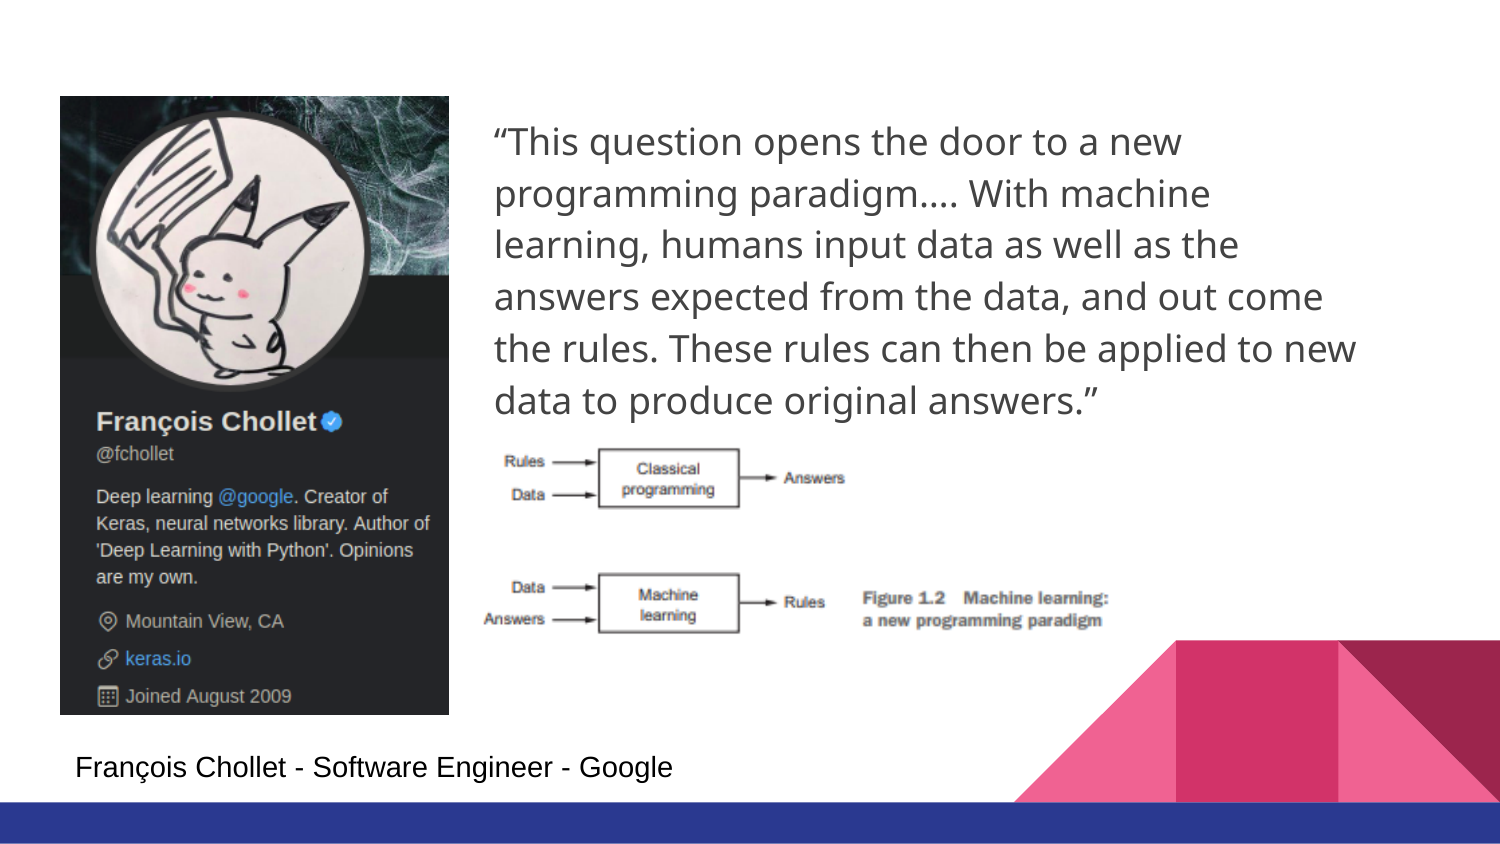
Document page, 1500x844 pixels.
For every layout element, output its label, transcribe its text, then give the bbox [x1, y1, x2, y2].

list “This question opens the door to a new programming paradigm…. With machine learning, humans input data as well as the answers expected from the data, and out come the rules. These rules can then be applied to new data to produce original answers.” [478, 96, 1387, 715]
picture [60, 96, 449, 715]
text_box François Chollet - Software Engineer - Google [60, 733, 904, 783]
picture [466, 432, 1149, 660]
